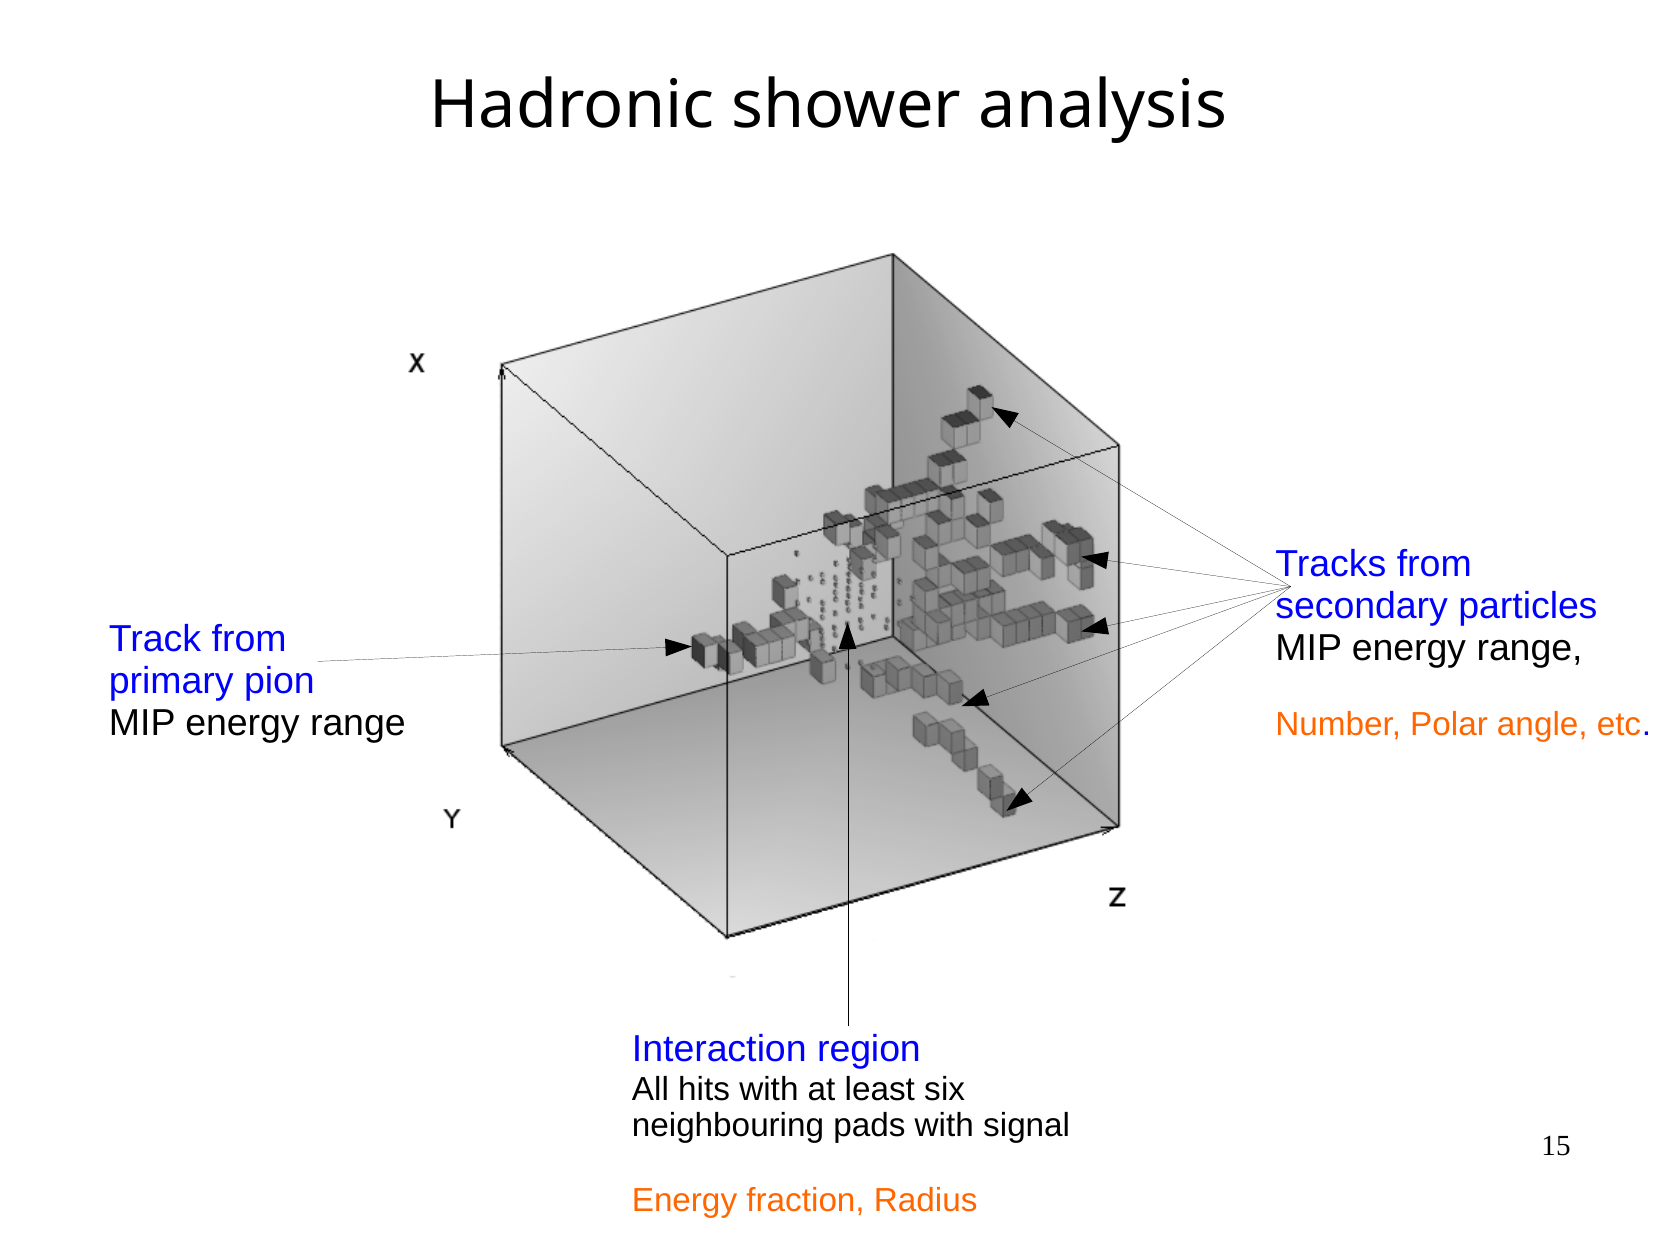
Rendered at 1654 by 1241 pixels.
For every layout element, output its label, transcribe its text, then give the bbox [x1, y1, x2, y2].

title Hadronic shower analysis [85, 28, 1572, 174]
picture [390, 236, 1166, 1001]
text_box Tracks from secondary particles MIP energy range, Number, Polar angle, etc. [1260, 534, 1654, 750]
text_box Track from primary pion MIP energy range [94, 609, 468, 751]
text_box Interaction region All hits with at least six neighbouring pads with signal Energy fraction, Radius [617, 1020, 1086, 1226]
